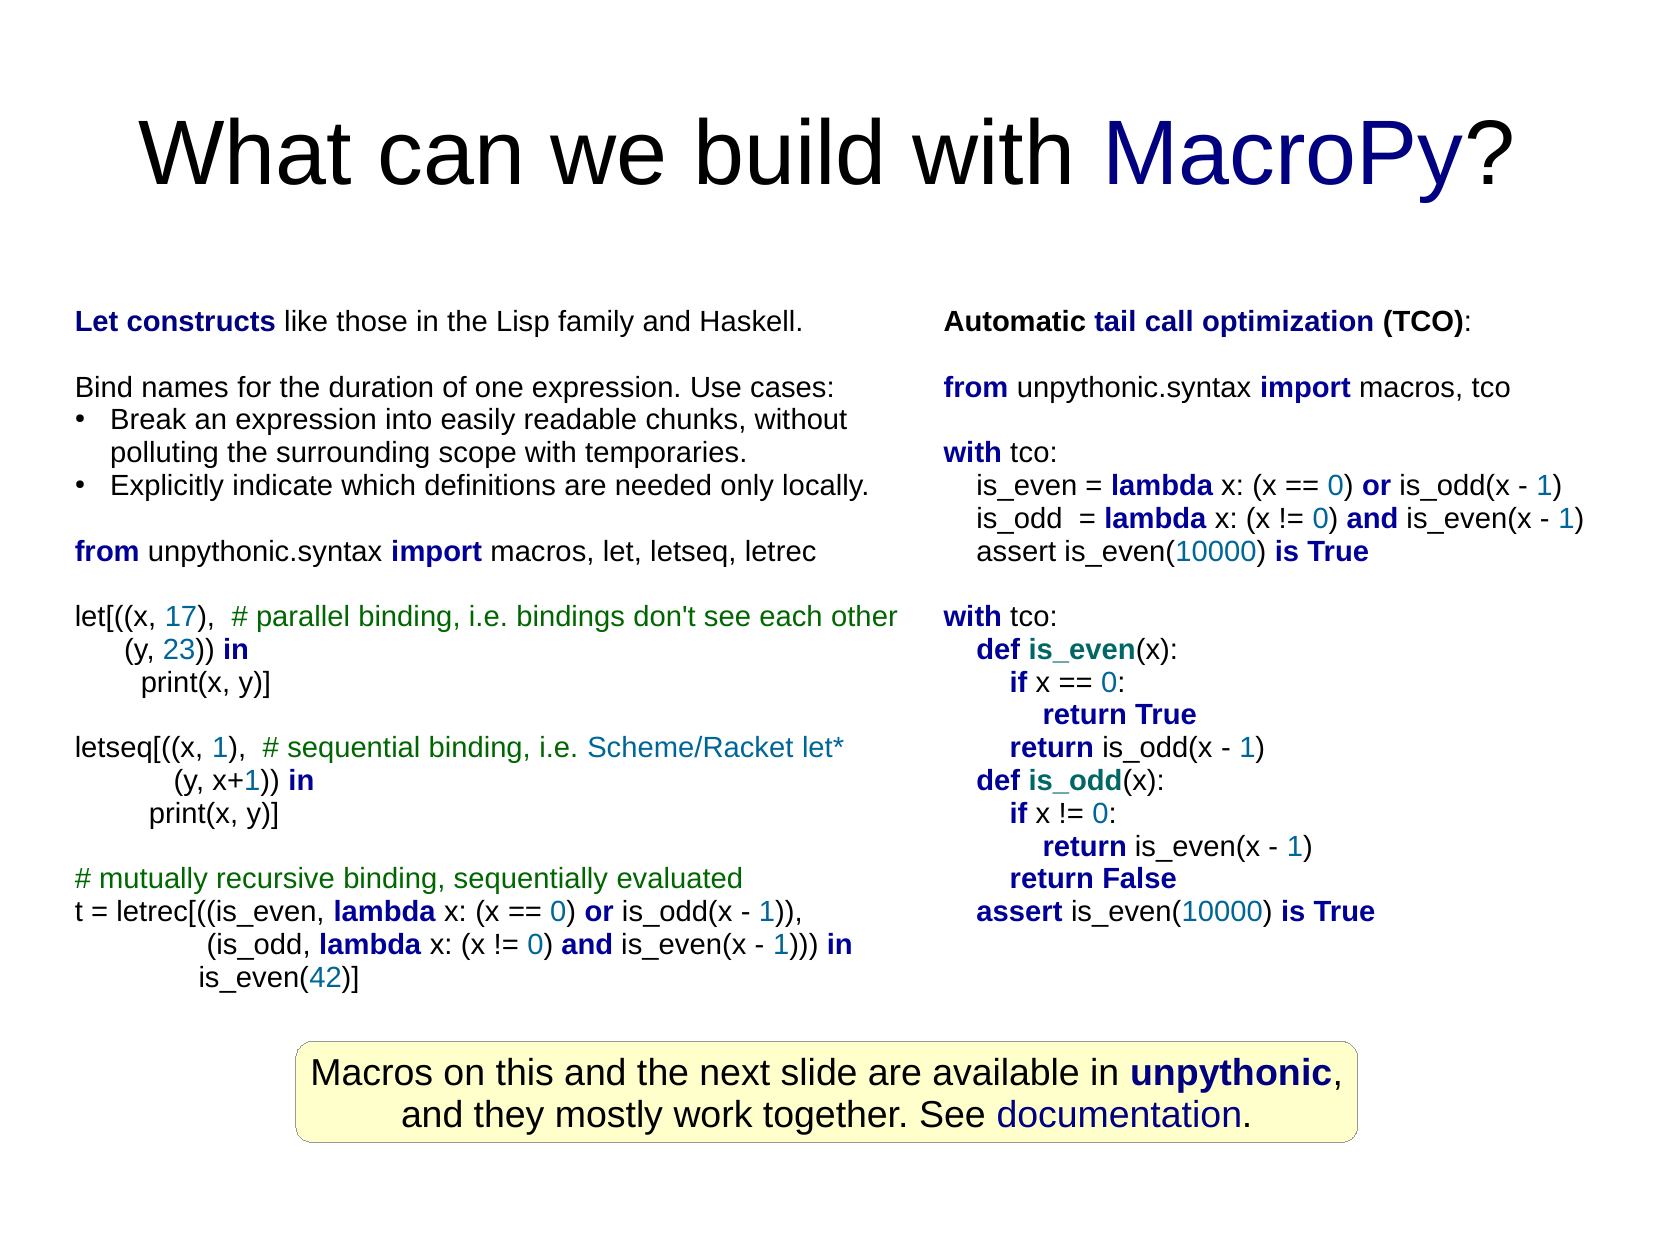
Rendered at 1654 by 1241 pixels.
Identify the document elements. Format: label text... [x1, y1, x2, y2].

text_box Let constructs like those in the Lisp family and Haskell. Bind names for the duration of one expression. Use cases: Break an expression into easily readable chunks, without polluting the surrounding scope with temporaries. Explicitly indicate which definitions are needed only locally. from unpythonic.syntax import macros, let, letseq, letrec let[((x, 17), # parallel binding, i.e. bindings don't see each other (y, 23)) in print(x, y)] letseq[((x, 1), # sequential binding, i.e. Scheme/Racket let* (y, x+1)) in print(x, y)] # mutually recursive binding, sequentially evaluated t = letrec[((is_even, lambda x: (x == 0) or is_odd(x - 1)), (is_odd, lambda x: (x != 0) and is_even(x - 1))) in is_even(42)] [60, 297, 914, 1034]
title What can we build with MacroPy? [82, 49, 1571, 257]
text_box Automatic tail call optimization (TCO): from unpythonic.syntax import macros, tco with tco: is_even = lambda x: (x == 0) or is_odd(x - 1) is_odd = lambda x: (x != 0) and is_even(x - 1) assert is_even(10000) is True with tco: def is_even(x): if x == 0: return True return is_odd(x - 1) def is_odd(x): if x != 0: return is_even(x - 1) return False assert is_even(10000) is True [928, 297, 1600, 936]
text_box Macros on this and the next slide are available in unpythonic, and they mostly work together. See documentation. [295, 1043, 1358, 1143]
